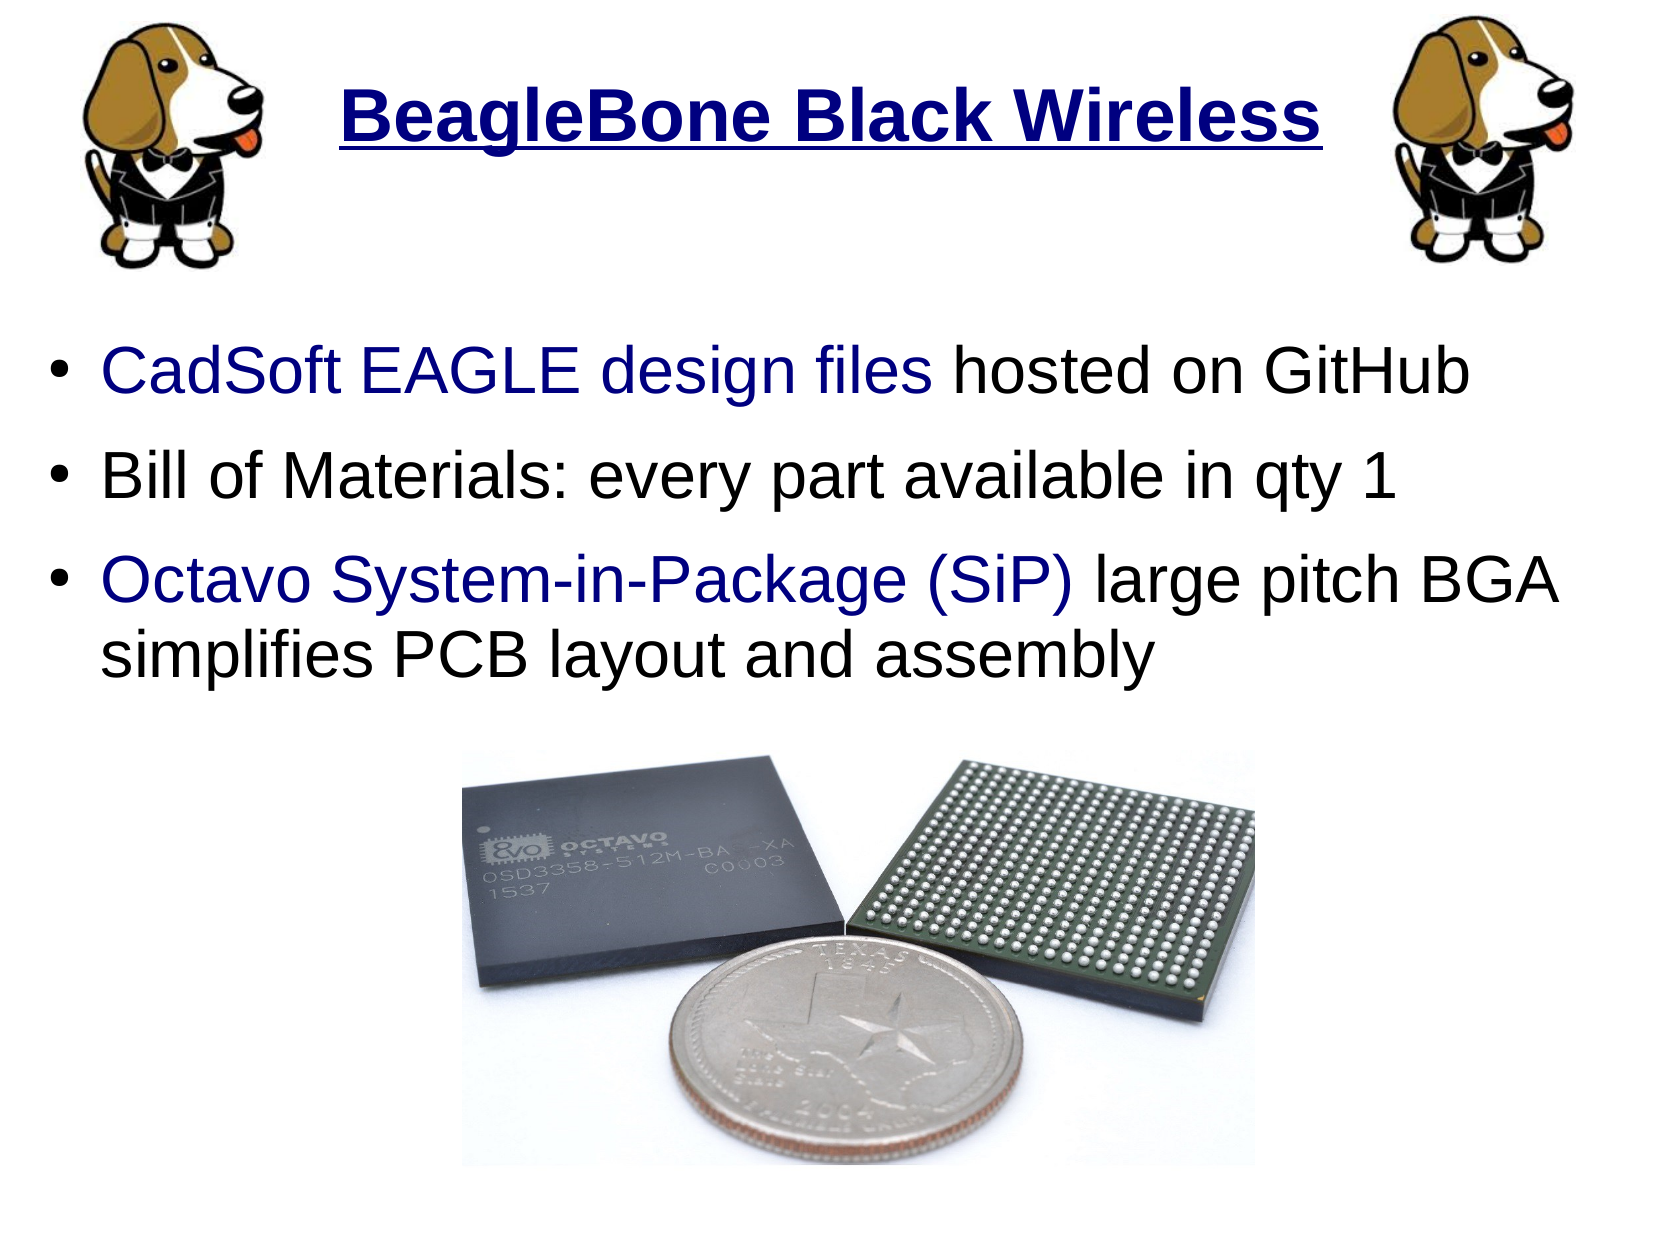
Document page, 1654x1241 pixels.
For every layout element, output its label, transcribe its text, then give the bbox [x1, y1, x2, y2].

list CadSoft EAGLE design files hosted on GitHub Bill of Materials: every part available in qty 1 Octavo System-in-Package (SiP) large pitch BGA simplifies PCB layout and assembly [30, 259, 1576, 1241]
title BeagleBone Black Wireless [86, 11, 1576, 220]
picture [462, 750, 1255, 1171]
picture [80, 21, 266, 273]
picture [1390, 220, 1576, 266]
